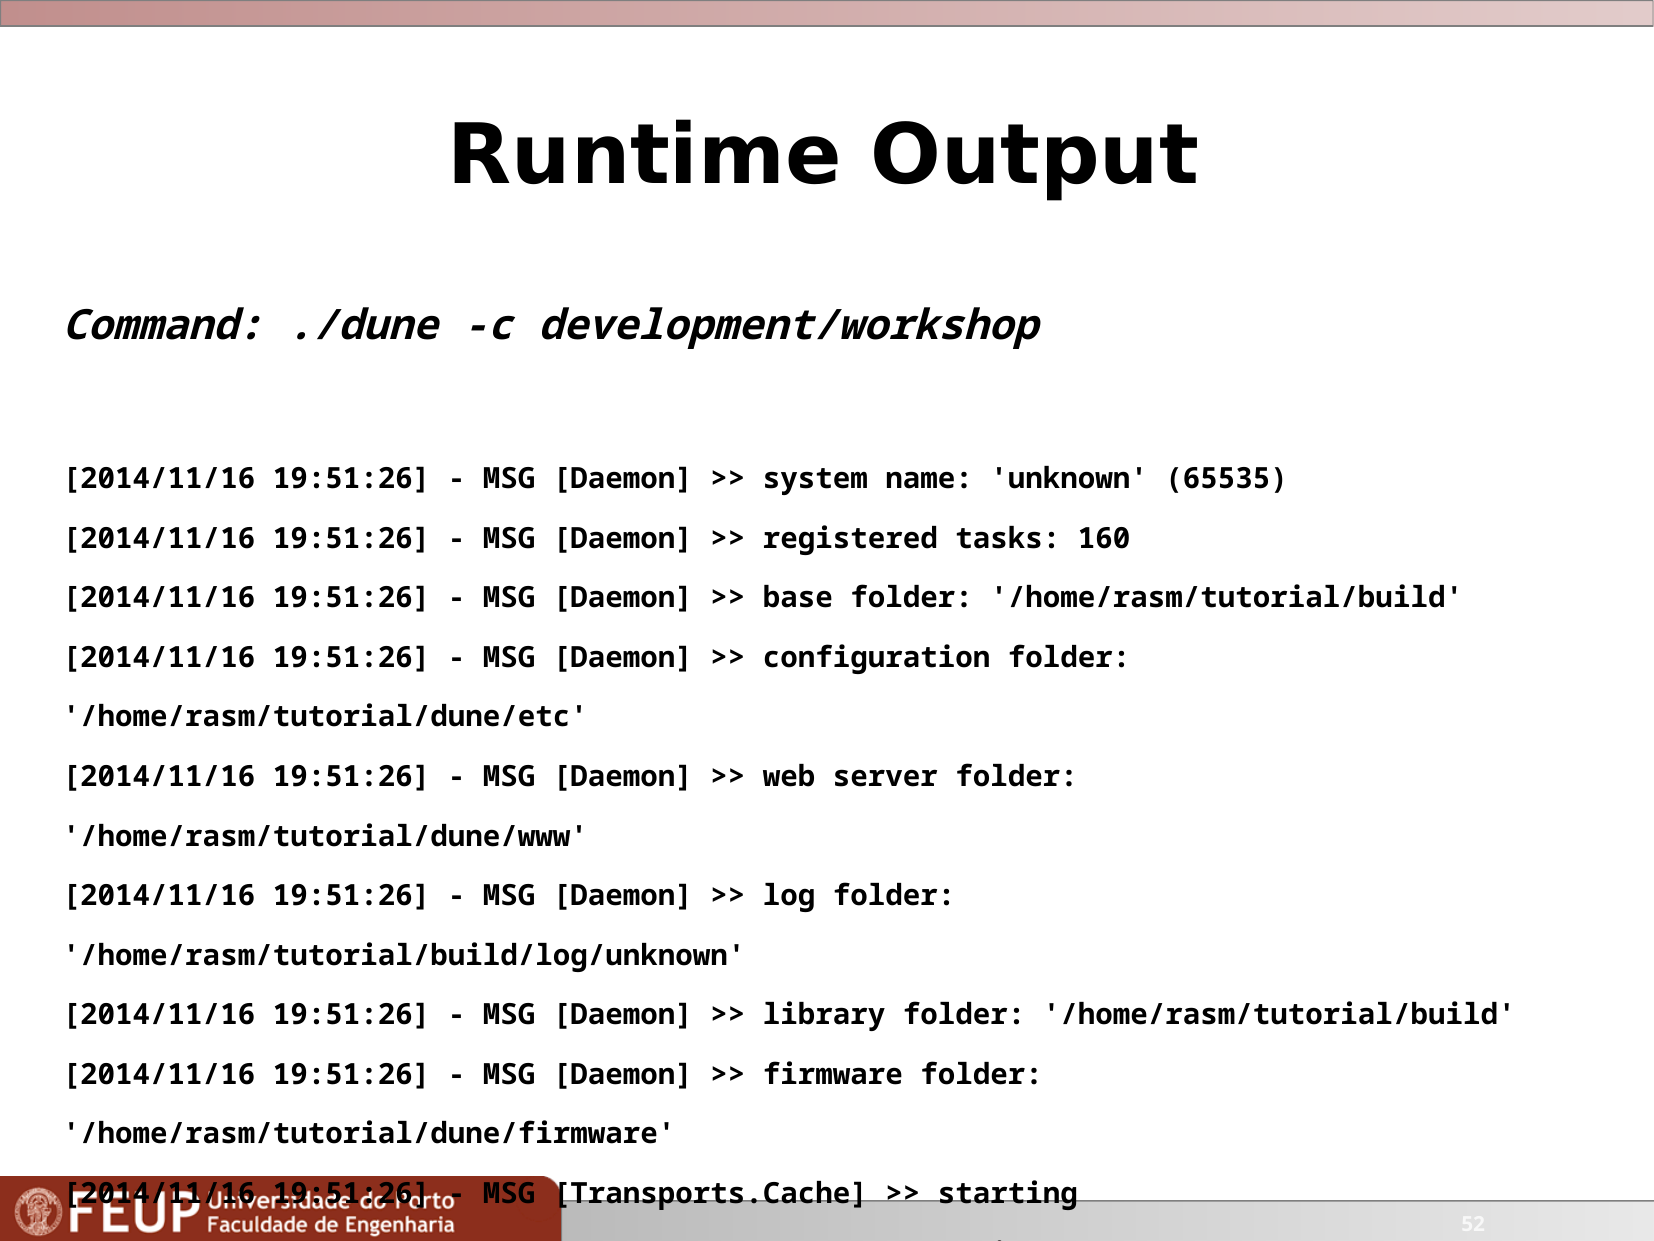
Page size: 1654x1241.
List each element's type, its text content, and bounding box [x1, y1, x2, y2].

picture [0, 1176, 561, 1241]
list Command: ./dune -c development/workshop [2014/11/16 19:51:26] - MSG [Daemon] >> system name: 'unknown' (65535) [2014/11/16 19:51:26] - MSG [Daemon] >> registered tasks: 160 [2014/11/16 19:51:26] - MSG [Daemon] >> base folder: '/home/rasm/tutorial/build' [2014/11/16 19:51:26] - MSG [Daemon] >> configuration folder: '/home/rasm/tutorial/dune/etc' [2014/11/16 19:51:26] - MSG [Daemon] >> web server folder: '/home/rasm/tutorial/dune/www' [2014/11/16 19:51:26] - MSG [Daemon] >> log folder: '/home/rasm/tutorial/build/log/unknown' [2014/11/16 19:51:26] - MSG [Daemon] >> library folder: '/home/rasm/tutorial/build' [2014/11/16 19:51:26] - MSG [Daemon] >> firmware folder: '/home/rasm/tutorial/dune/firmware' [2014/11/16 19:51:26] - MSG [Transports.Cache] >> starting [2014/11/16 19:51:26] - MSG [Transports.FTP] >> starting [2014/11/16 19:51:26] - MSG [Transports.Fragments] >> starting [2014/11/16 19:51:26] - MSG [Transports.HTTP] >> starting [2014/11/16 19:51:26] - MSG [Transports.LogBook] >> starting [2014/11/16 19:51:26] - MSG [Transports.Logging] >> starting [2014/11/16 19:51:26] - MSG [Workshop.Consumer] >> starting [2014/11/16 19:51:26] - MSG [Workshop.Producer] >> starting [62, 266, 1589, 1154]
title Runtime Output [64, 70, 1582, 239]
